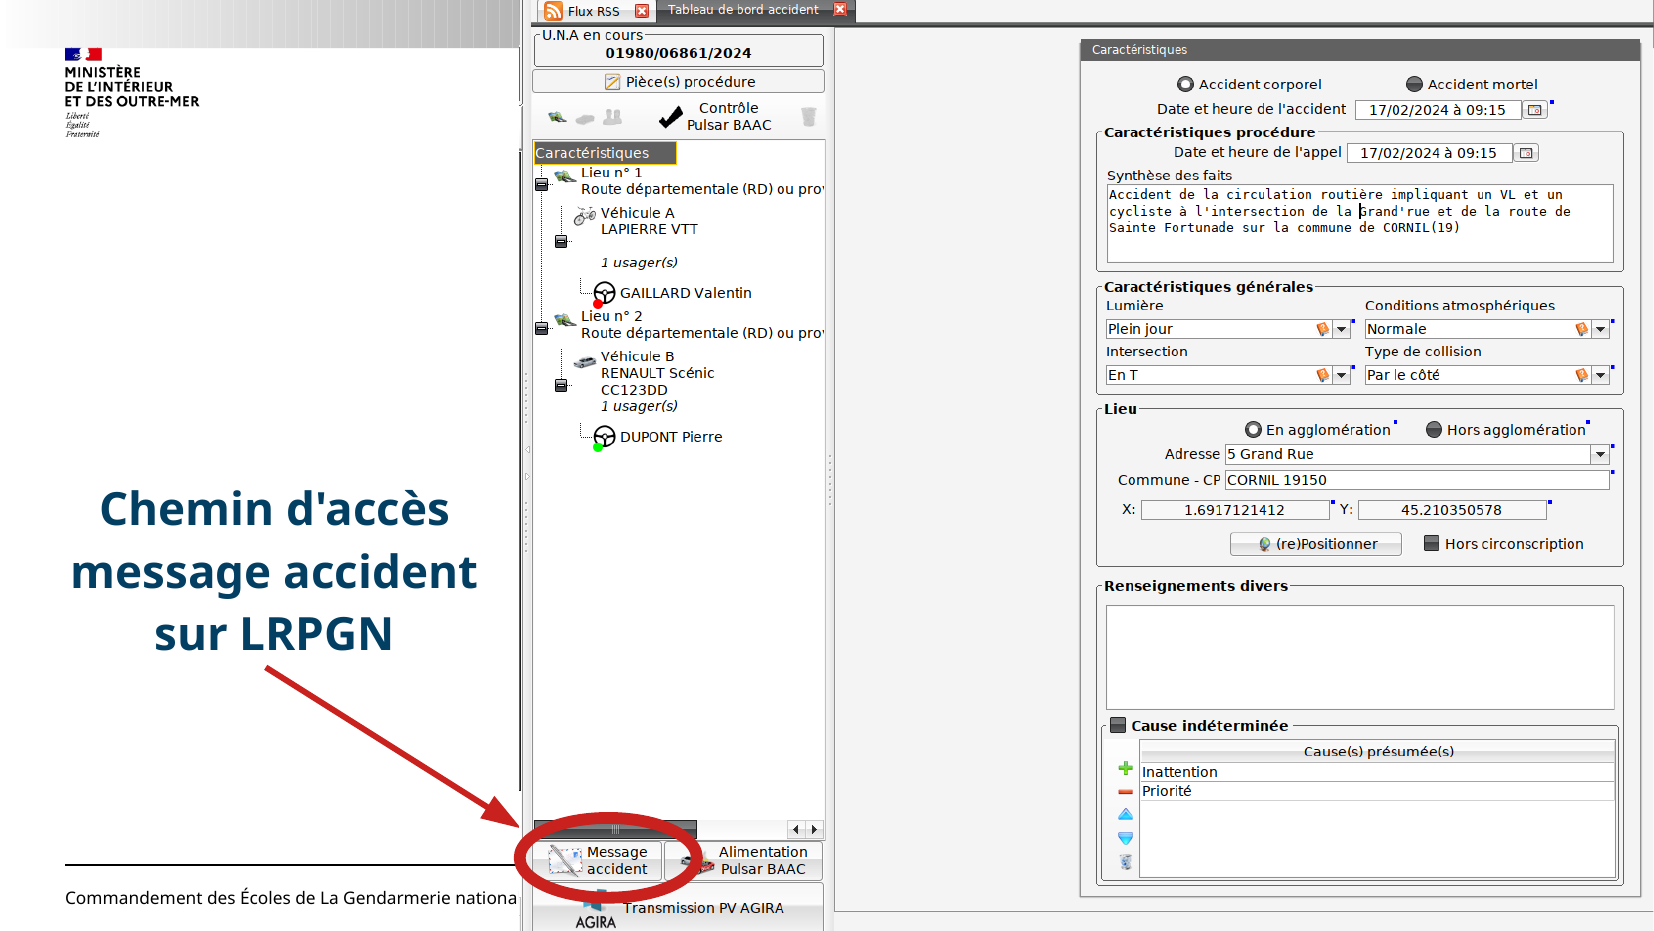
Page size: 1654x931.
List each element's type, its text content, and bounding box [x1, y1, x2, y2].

picture [526, 824, 690, 891]
picture [65, 49, 213, 138]
text_box Chemin d'accès message accident sur LRPGN [53, 469, 497, 652]
picture [519, 0, 1654, 931]
